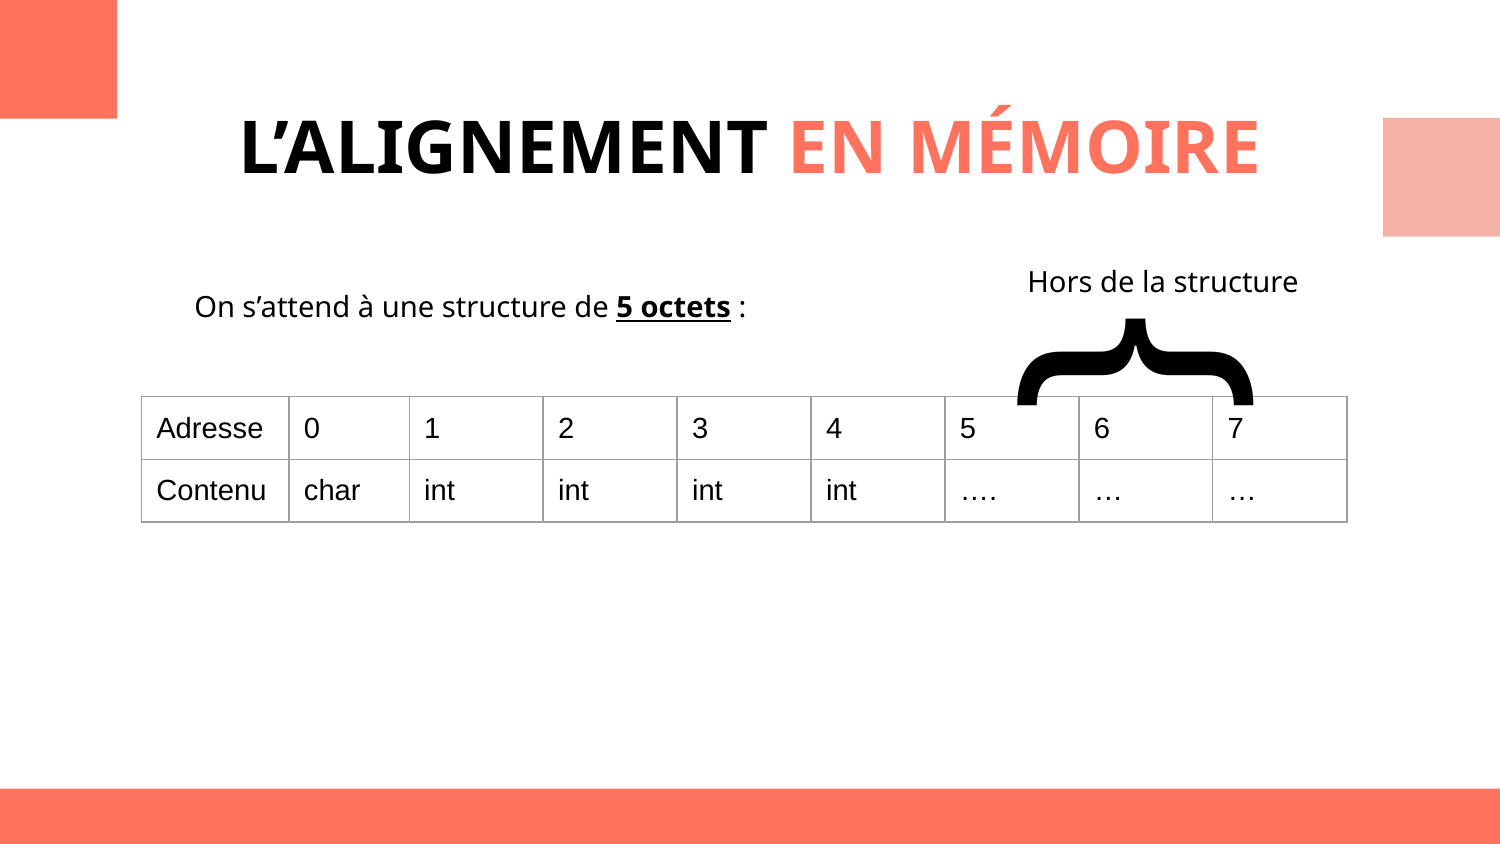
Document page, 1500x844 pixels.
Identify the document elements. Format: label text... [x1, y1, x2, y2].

text_box { [945, 296, 1347, 397]
text_box { [1037, 346, 1233, 397]
table_header 5 [946, 397, 1078, 459]
table_cell Contenu [142, 460, 288, 521]
text_box Hors de la structure [1012, 247, 1335, 297]
table_cell … [1080, 460, 1212, 521]
table_header 7 [1213, 397, 1346, 459]
table_cell int [410, 460, 542, 521]
table_cell char [290, 460, 409, 521]
table_header 6 [1080, 397, 1212, 459]
table_header 2 [544, 397, 676, 459]
table_header 1 [410, 397, 542, 459]
table_cell …. [946, 460, 1078, 521]
table_header 0 [290, 397, 409, 459]
table_cell int [812, 460, 944, 521]
table_cell int [678, 460, 810, 521]
table_cell … [1213, 460, 1346, 521]
table_header Adresse [142, 397, 288, 459]
table_cell int [544, 460, 676, 521]
table_header 3 [678, 397, 810, 459]
table_header 4 [812, 397, 944, 459]
text_box On s’attend à une structure de 5 octets : [179, 273, 805, 333]
title L’ALIGNEMENT EN MÉMOIRE [0, 107, 1500, 181]
